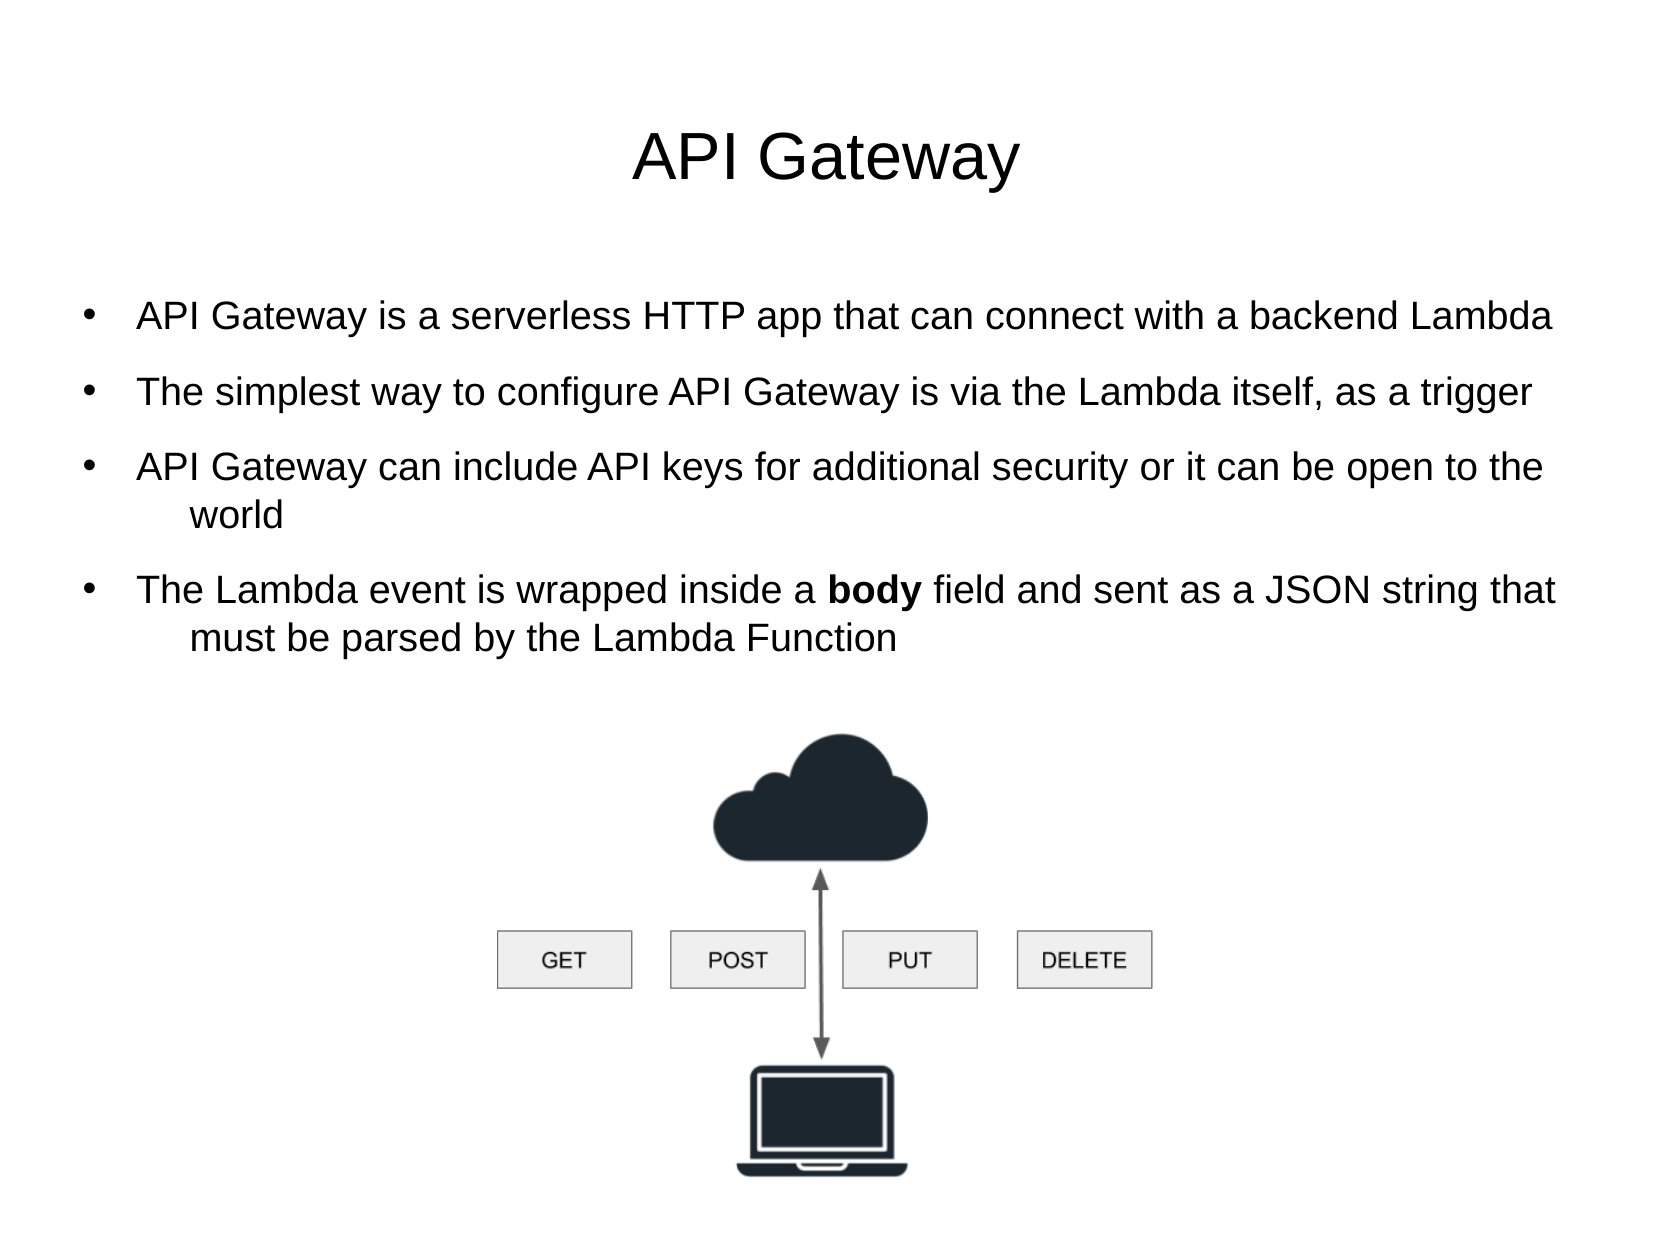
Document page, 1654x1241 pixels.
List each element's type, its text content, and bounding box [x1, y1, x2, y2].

picture [497, 732, 1156, 1185]
list API Gateway is a serverless HTTP app that can connect with a backend Lambda The simplest way to configure API Gateway is via the Lambda itself, as a trigger API Gateway can include API keys for additional security or it can be open to the world The Lambda event is wrapped inside a body field and sent as a JSON string that must be parsed by the Lambda Function [82, 290, 1571, 733]
title API Gateway [82, 49, 1571, 257]
